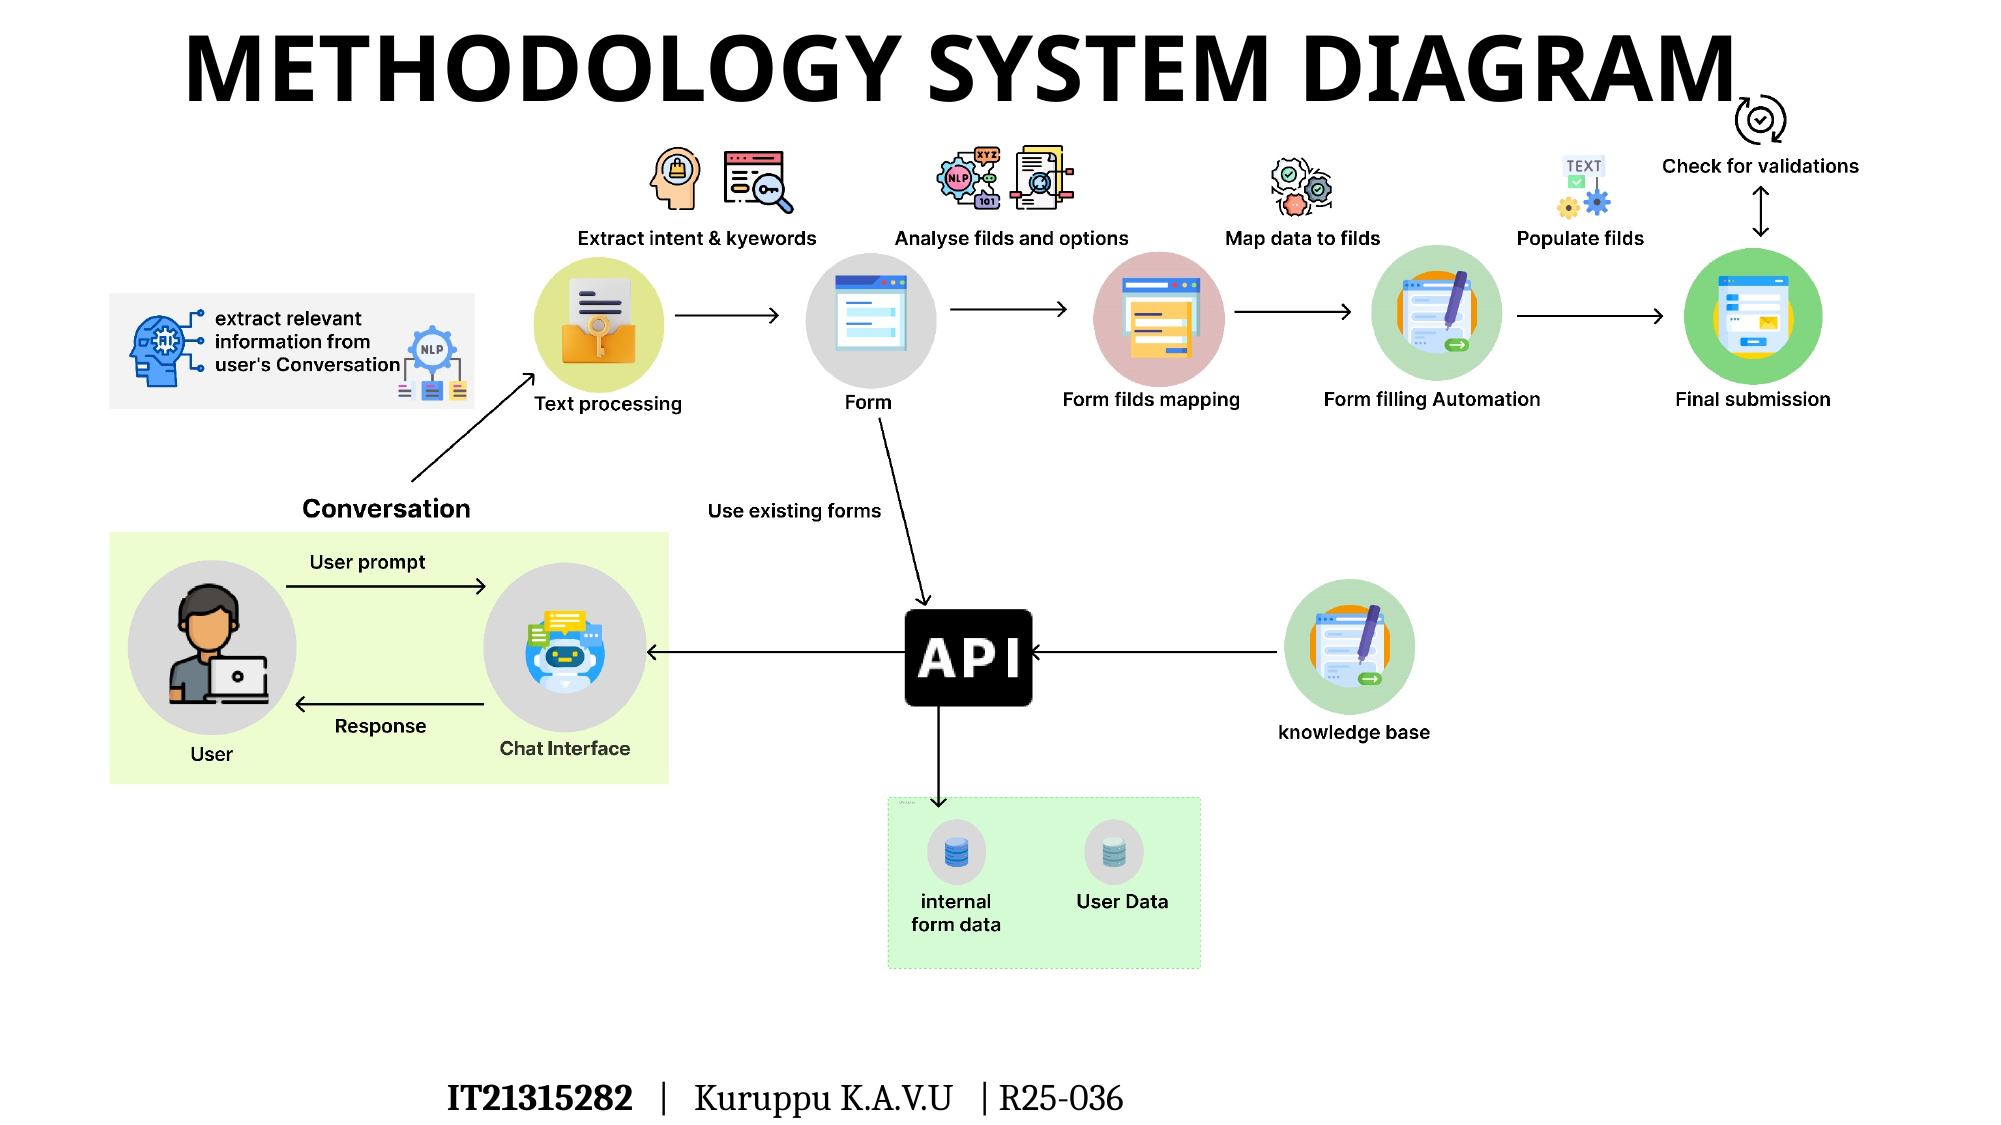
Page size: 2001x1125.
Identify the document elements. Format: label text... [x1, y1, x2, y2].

text_box IT21315282 | Kuruppu K.A.V.U | R25-036 [432, 1065, 1550, 1125]
picture [37, 24, 1945, 1038]
text_box METHODOLOGY SYSTEM DIAGRAM [3, 0, 1921, 130]
